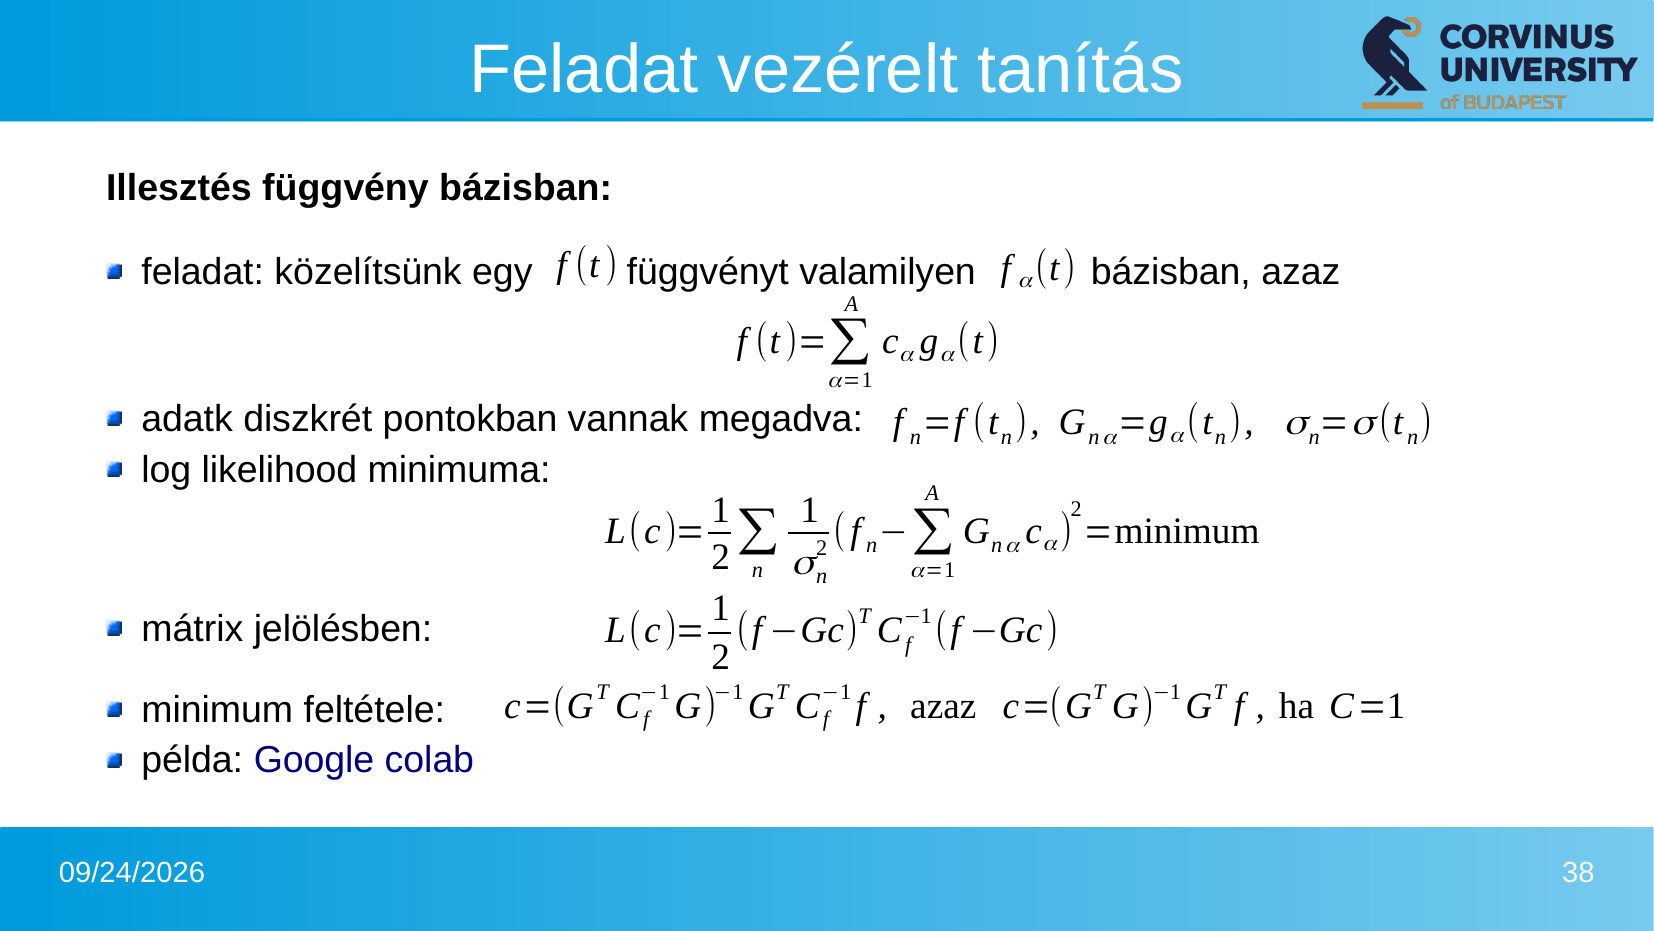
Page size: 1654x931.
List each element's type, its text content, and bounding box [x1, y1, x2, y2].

chart [597, 480, 1269, 677]
title Feladat vezérelt tanítás [59, 29, 1362, 108]
text_box Illesztés függvény bázisban: feladat: közelítsünk egy függvényt valamilyen bázisban, azaz adatk diszkrét pontokban vannak megadva: log likelihood minimuma: mátrix jelölésben: minimum feltétele: példa: Google colab [91, 158, 1596, 789]
chart [728, 245, 1083, 393]
picture [1362, 16, 1638, 109]
chart [548, 243, 624, 289]
chart [885, 400, 1439, 449]
chart [497, 679, 1413, 732]
